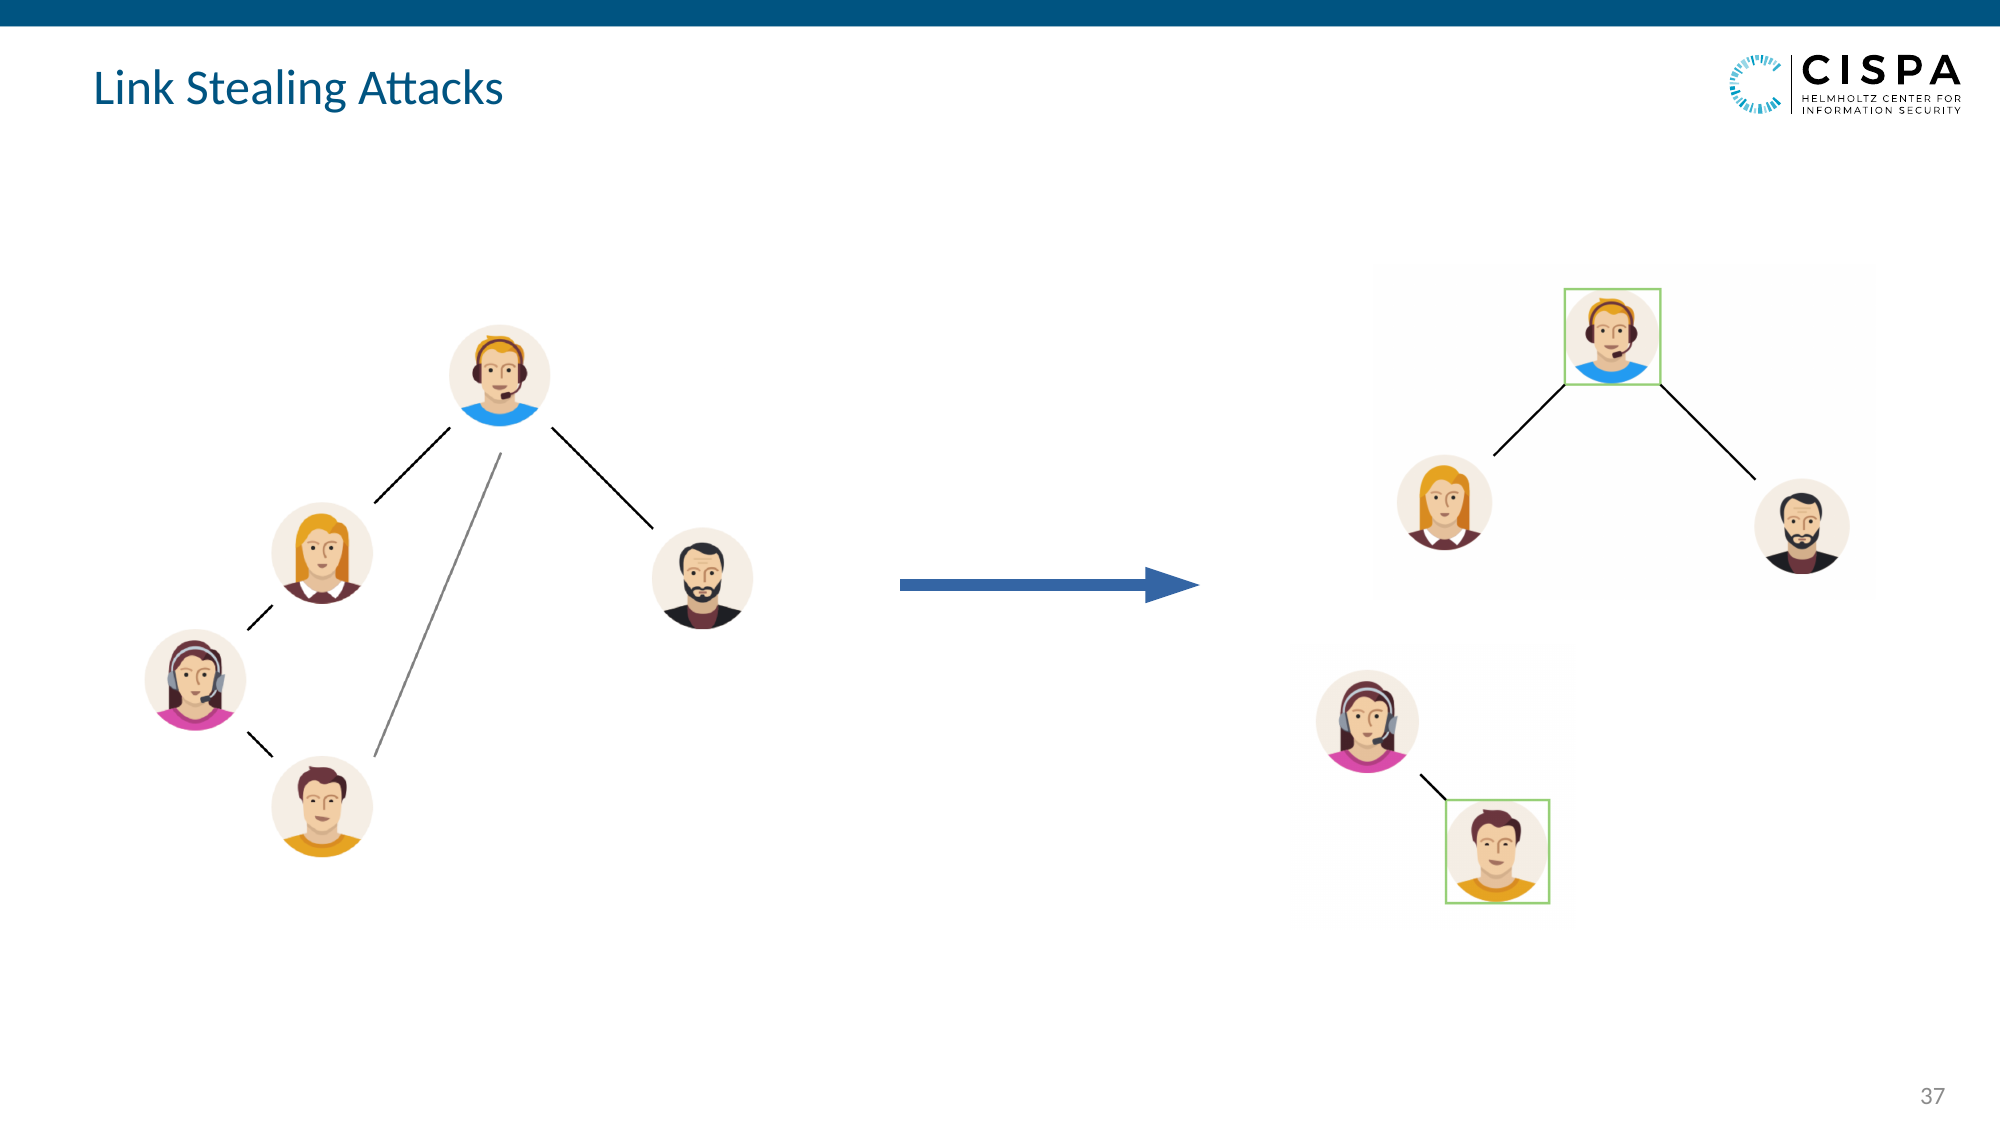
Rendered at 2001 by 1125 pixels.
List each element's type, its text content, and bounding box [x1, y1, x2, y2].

slide_number <number> [1870, 1065, 1961, 1125]
picture [1290, 644, 1576, 931]
picture [119, 299, 781, 885]
picture [1373, 264, 1876, 601]
title Link Stealing Attacks [78, 38, 1699, 131]
